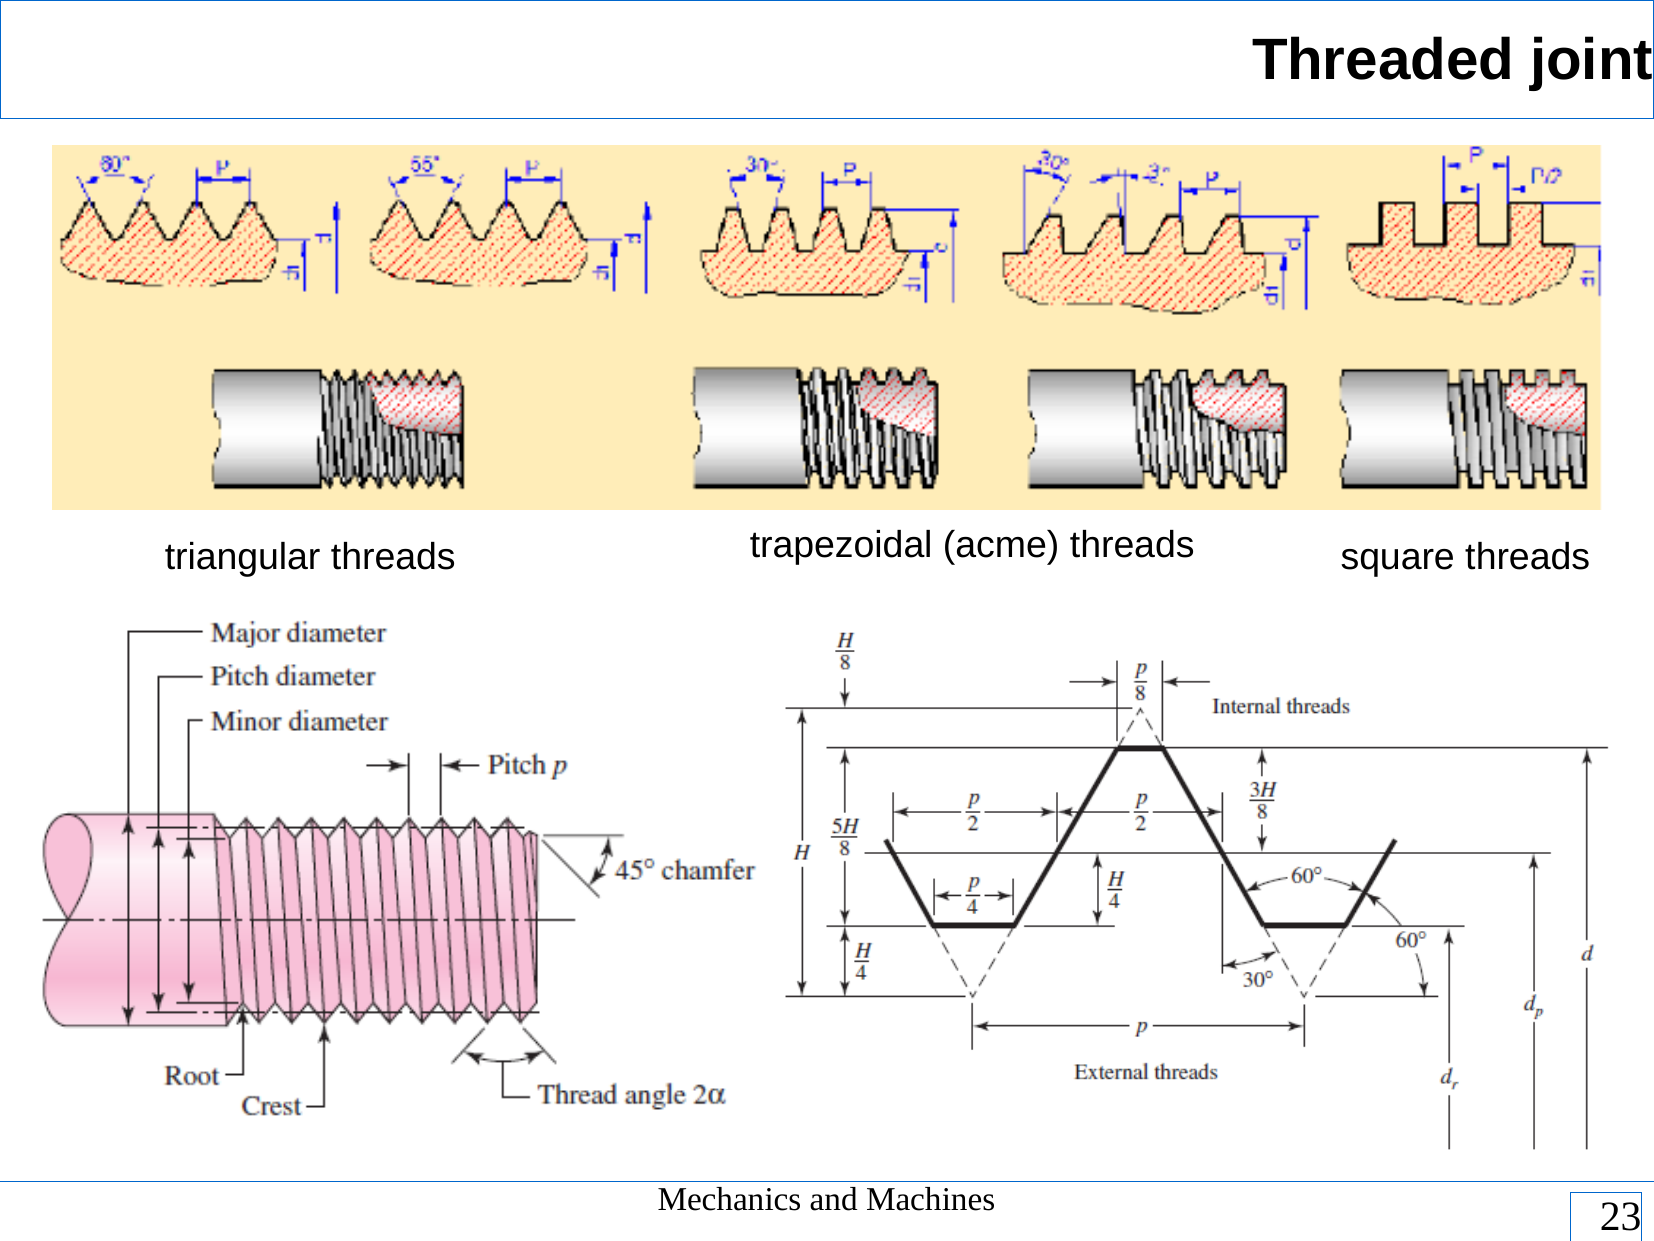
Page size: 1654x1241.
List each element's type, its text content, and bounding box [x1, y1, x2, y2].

picture [15, 599, 1636, 1151]
text_box trapezoidal (acme) threads [735, 516, 1216, 614]
text_box square threads [1325, 528, 1606, 586]
picture [52, 145, 1606, 511]
text_box triangular threads [150, 528, 471, 586]
title Threaded joint [0, 0, 1654, 119]
